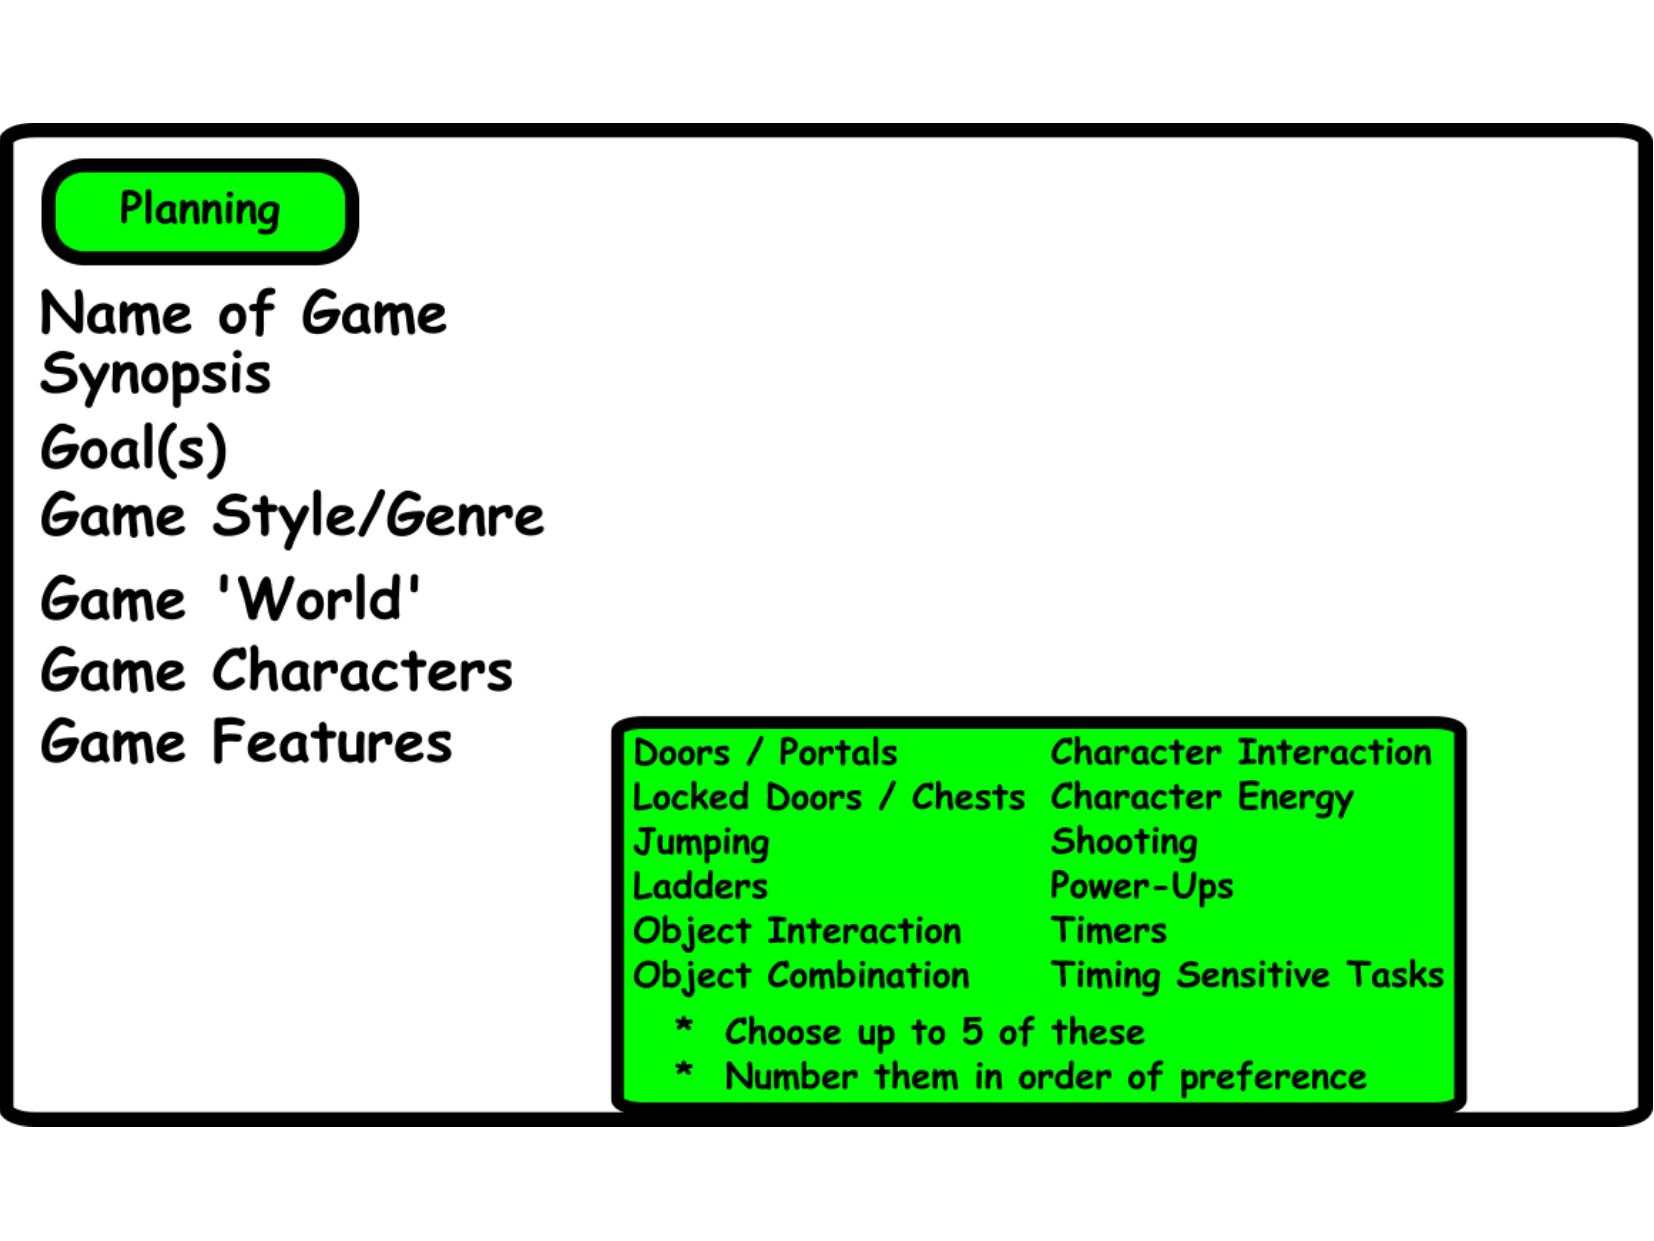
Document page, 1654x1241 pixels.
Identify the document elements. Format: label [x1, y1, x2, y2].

picture [0, 123, 1653, 1127]
